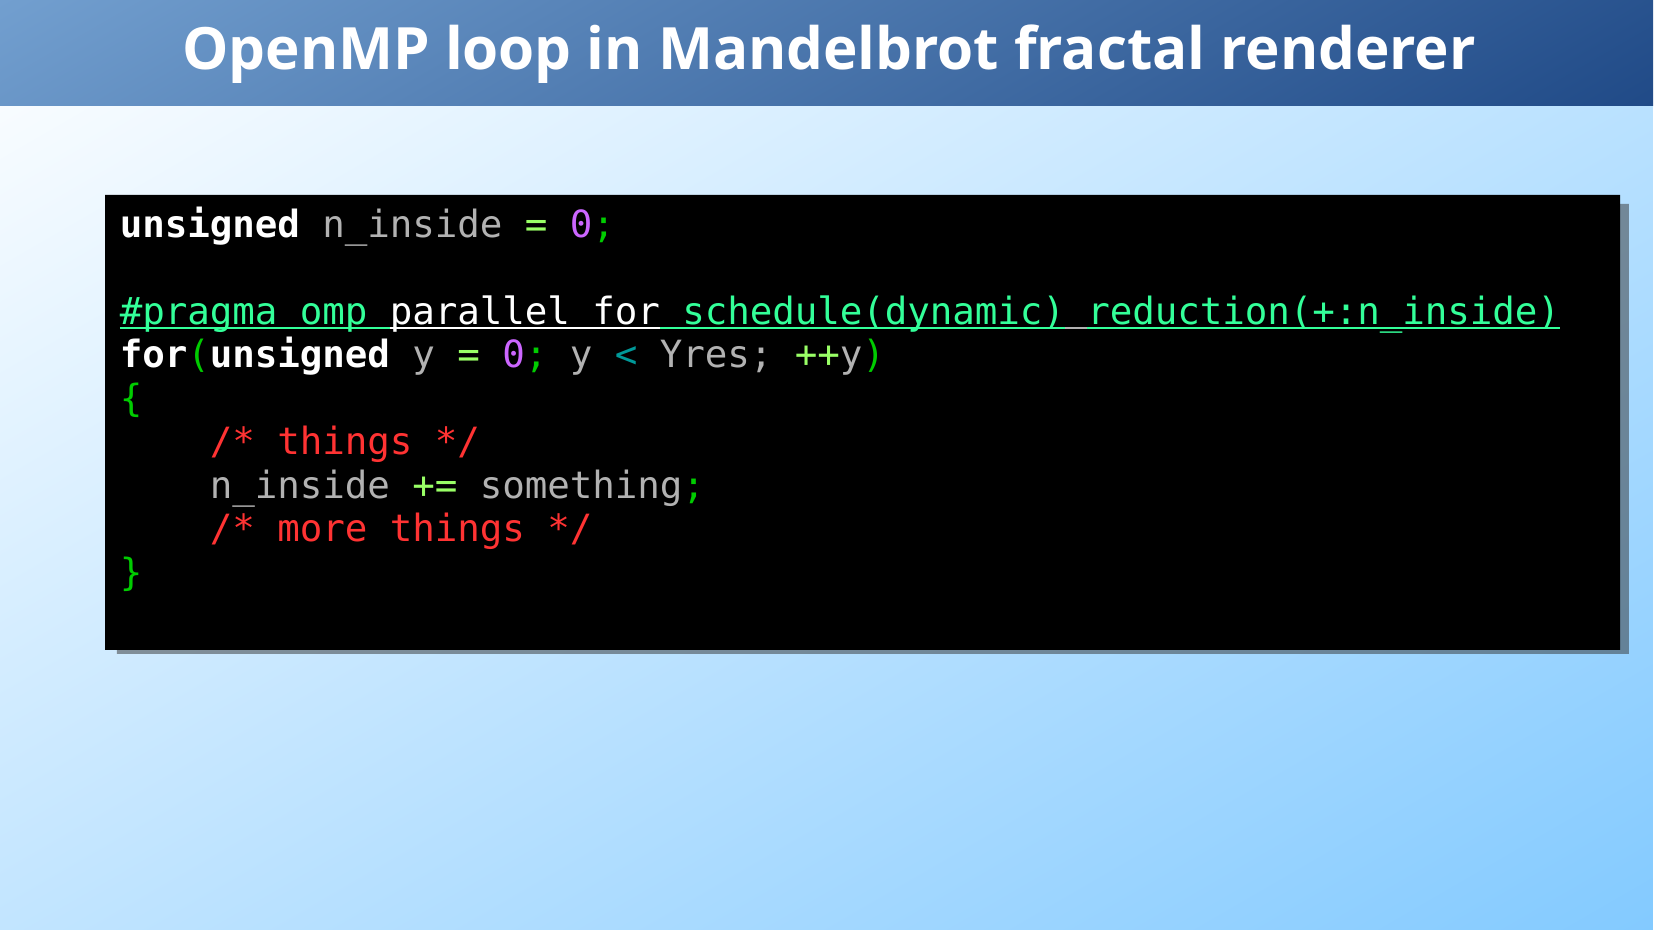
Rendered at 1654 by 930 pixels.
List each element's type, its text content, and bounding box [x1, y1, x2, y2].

text_box [116, 203, 1629, 654]
text_box unsigned n_inside = 0; #pragma omp parallel for schedule(dynamic) reduction(+:n_inside) for(unsigned y = 0; y < Yres; ++y) { /* things */ n_inside += something; /* more things */ } [105, 194, 1621, 650]
text_box OpenMP loop in Mandelbrot fractal renderer [0, 0, 1653, 106]
